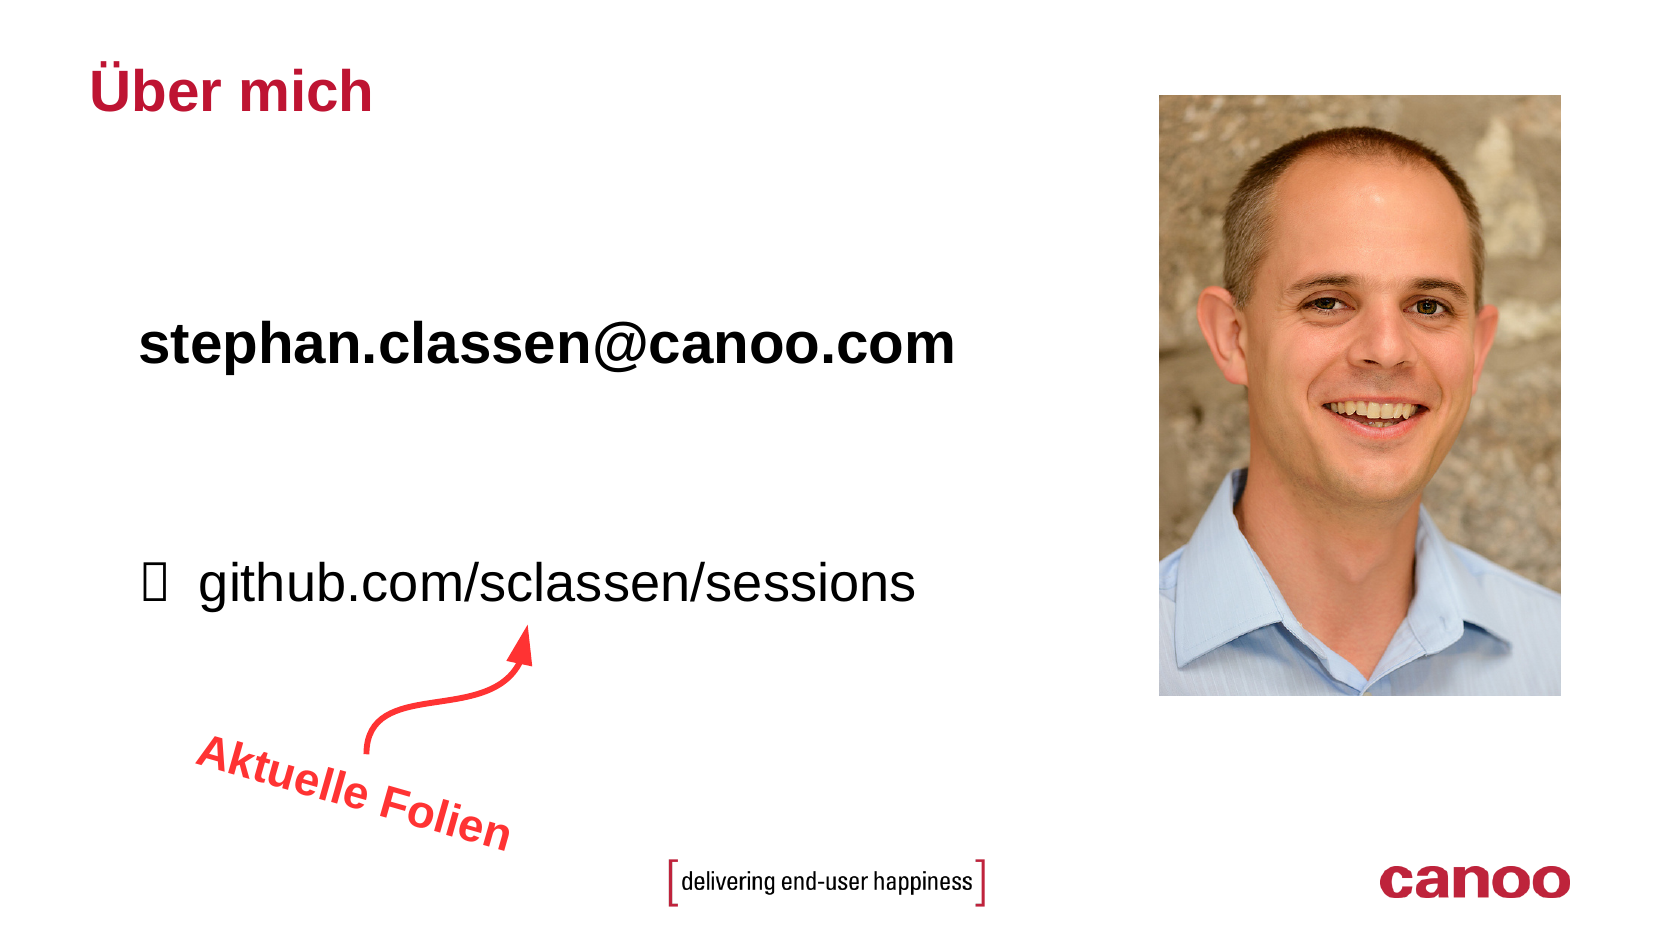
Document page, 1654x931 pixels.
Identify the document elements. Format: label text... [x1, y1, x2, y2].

text_box stephan.classen@canoo.com [123, 297, 1039, 383]
picture [1159, 95, 1561, 696]
text_box  github.com/sclassen/sessions [123, 540, 1096, 620]
picture [1380, 866, 1570, 898]
text_box Aktuelle Folien [171, 704, 541, 877]
picture [662, 855, 991, 910]
title Über mich [75, 45, 1591, 136]
